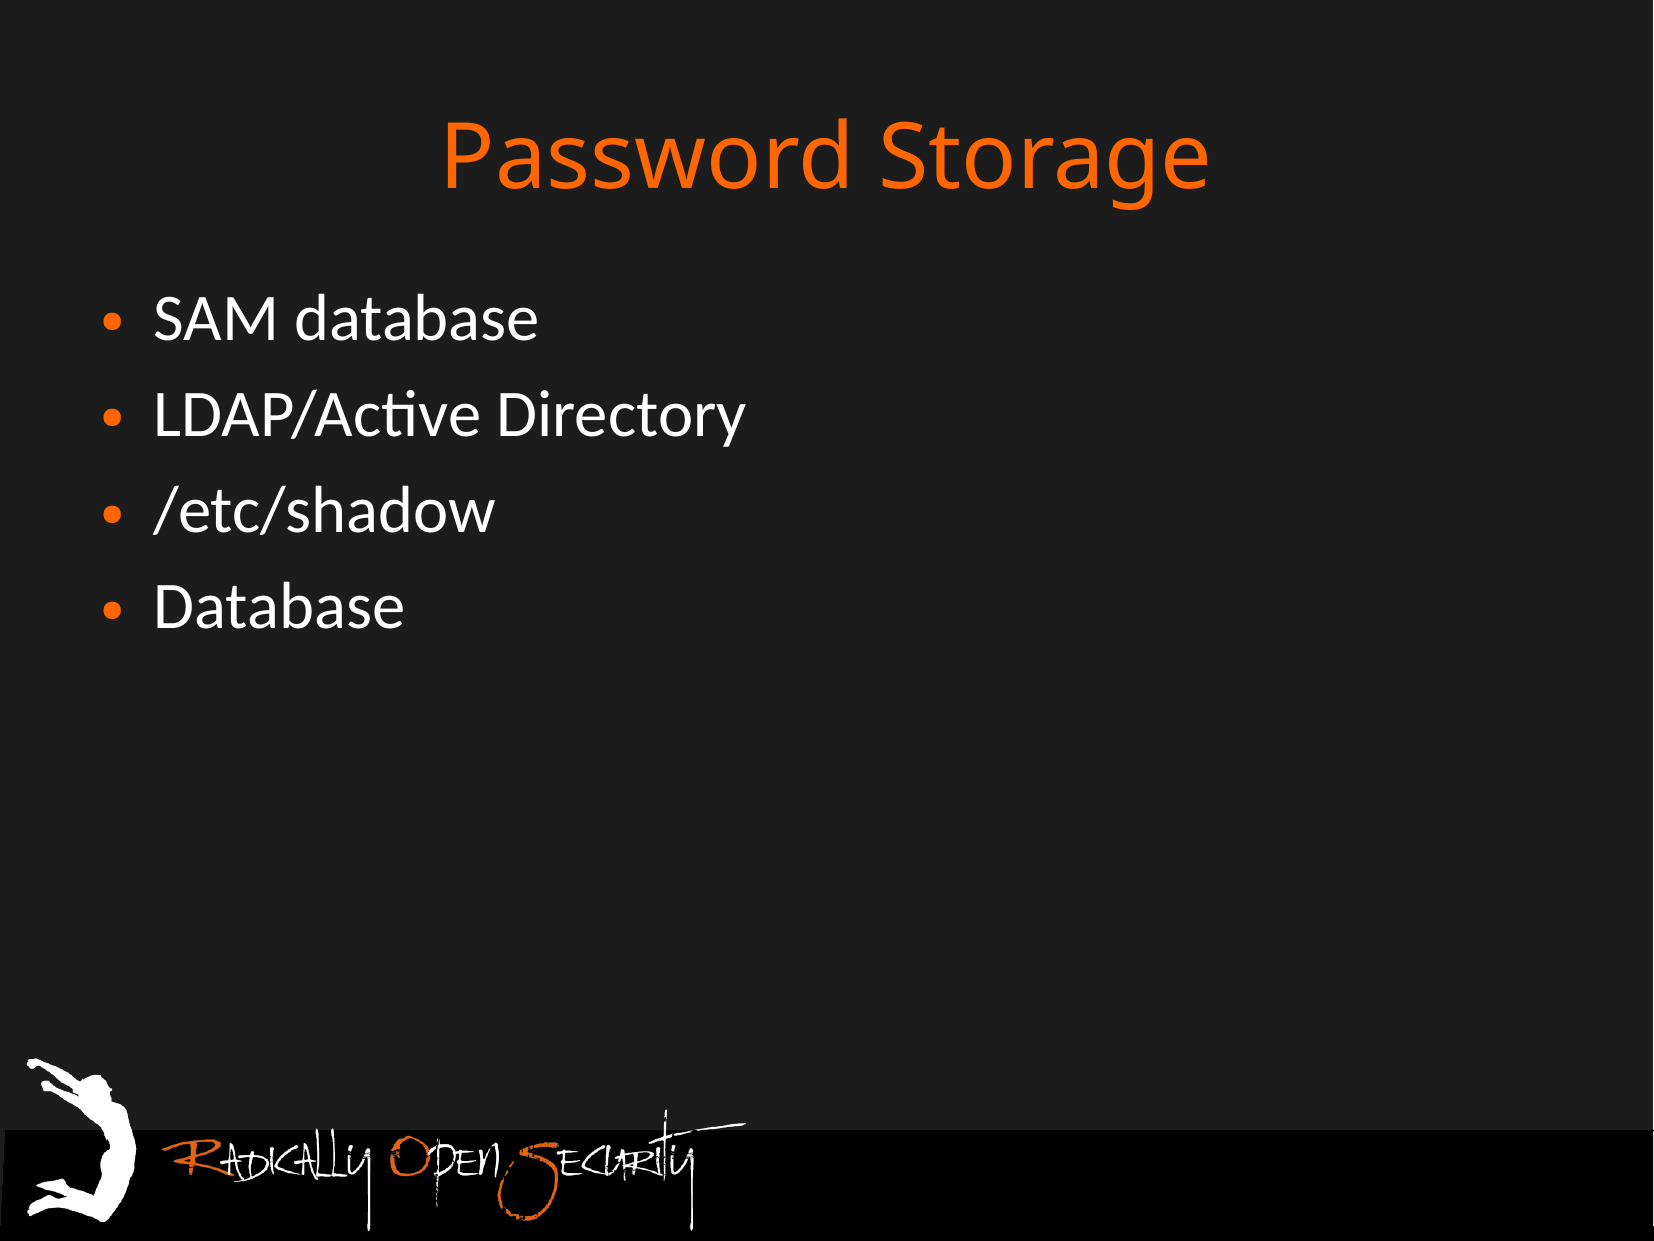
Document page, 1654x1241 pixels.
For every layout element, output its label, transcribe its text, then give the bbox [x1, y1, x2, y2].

title Password Storage [82, 49, 1571, 257]
list SAM database LDAP/Active Directory /etc/shadow Database [82, 290, 1571, 1010]
picture [0, 1022, 778, 1241]
